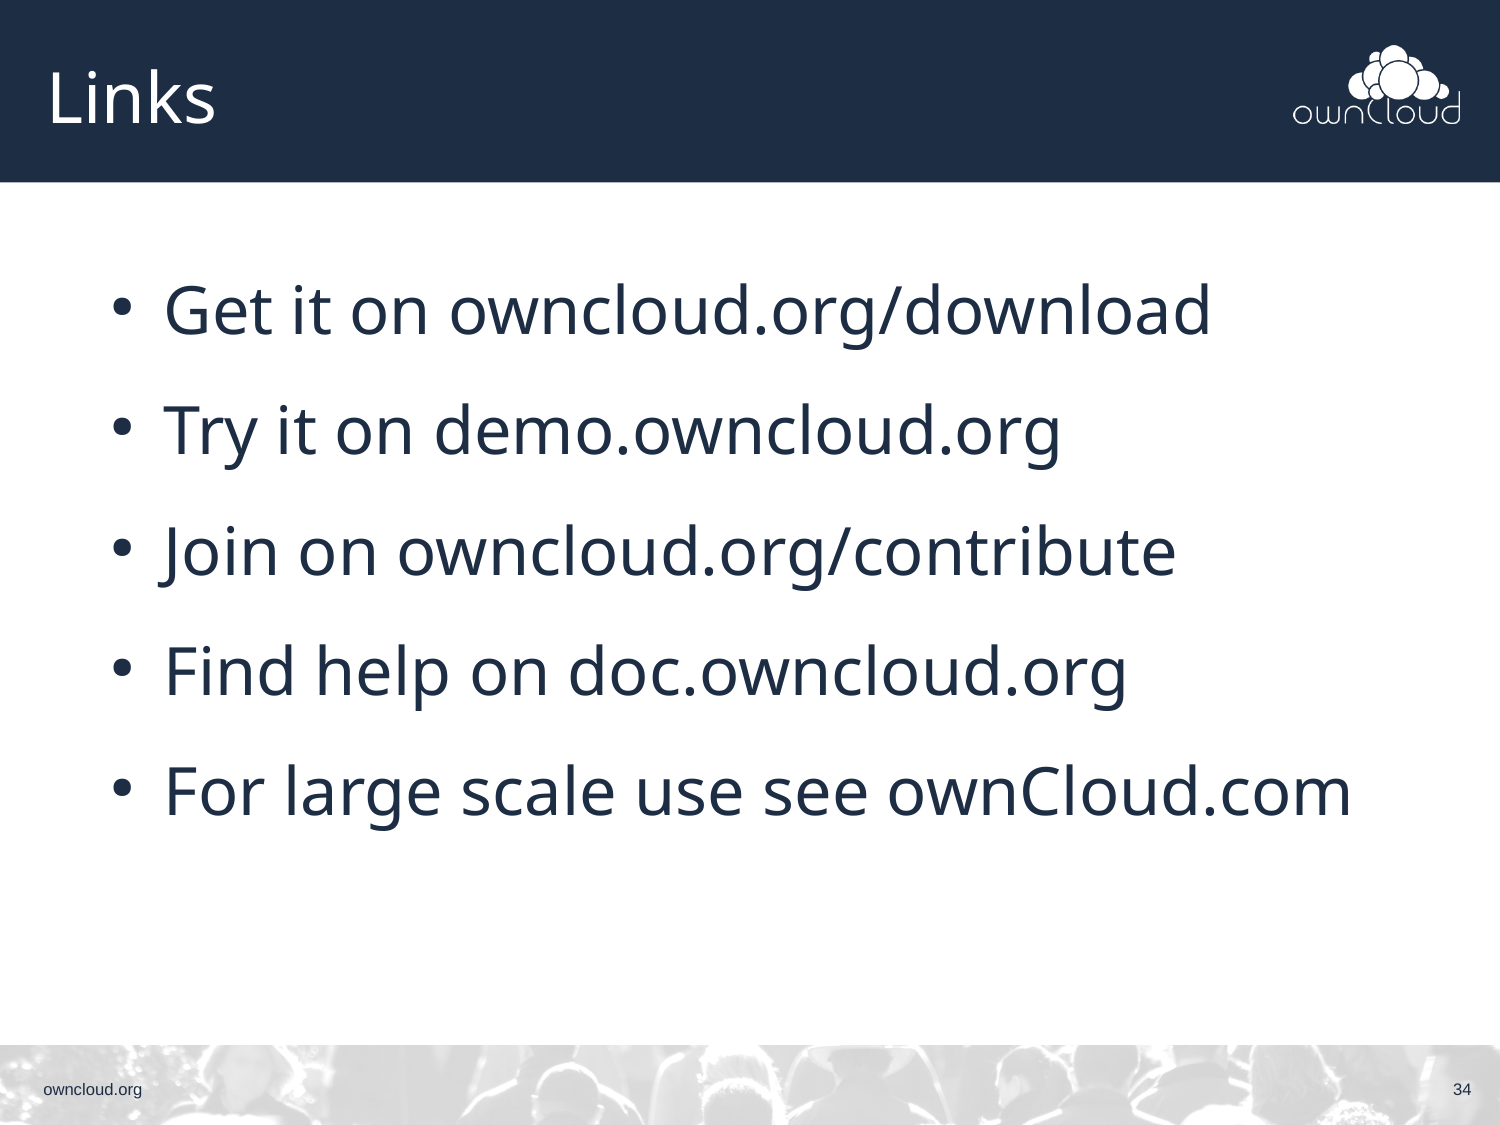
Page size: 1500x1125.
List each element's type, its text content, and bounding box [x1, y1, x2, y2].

picture [0, 1045, 1500, 1125]
list Get it on owncloud.org/download Try it on demo.owncloud.org Join on owncloud.org/contribute Find help on doc.owncloud.org For large scale use see ownCloud.com [75, 263, 1425, 916]
title Links [46, 5, 1258, 187]
picture [1293, 45, 1460, 124]
